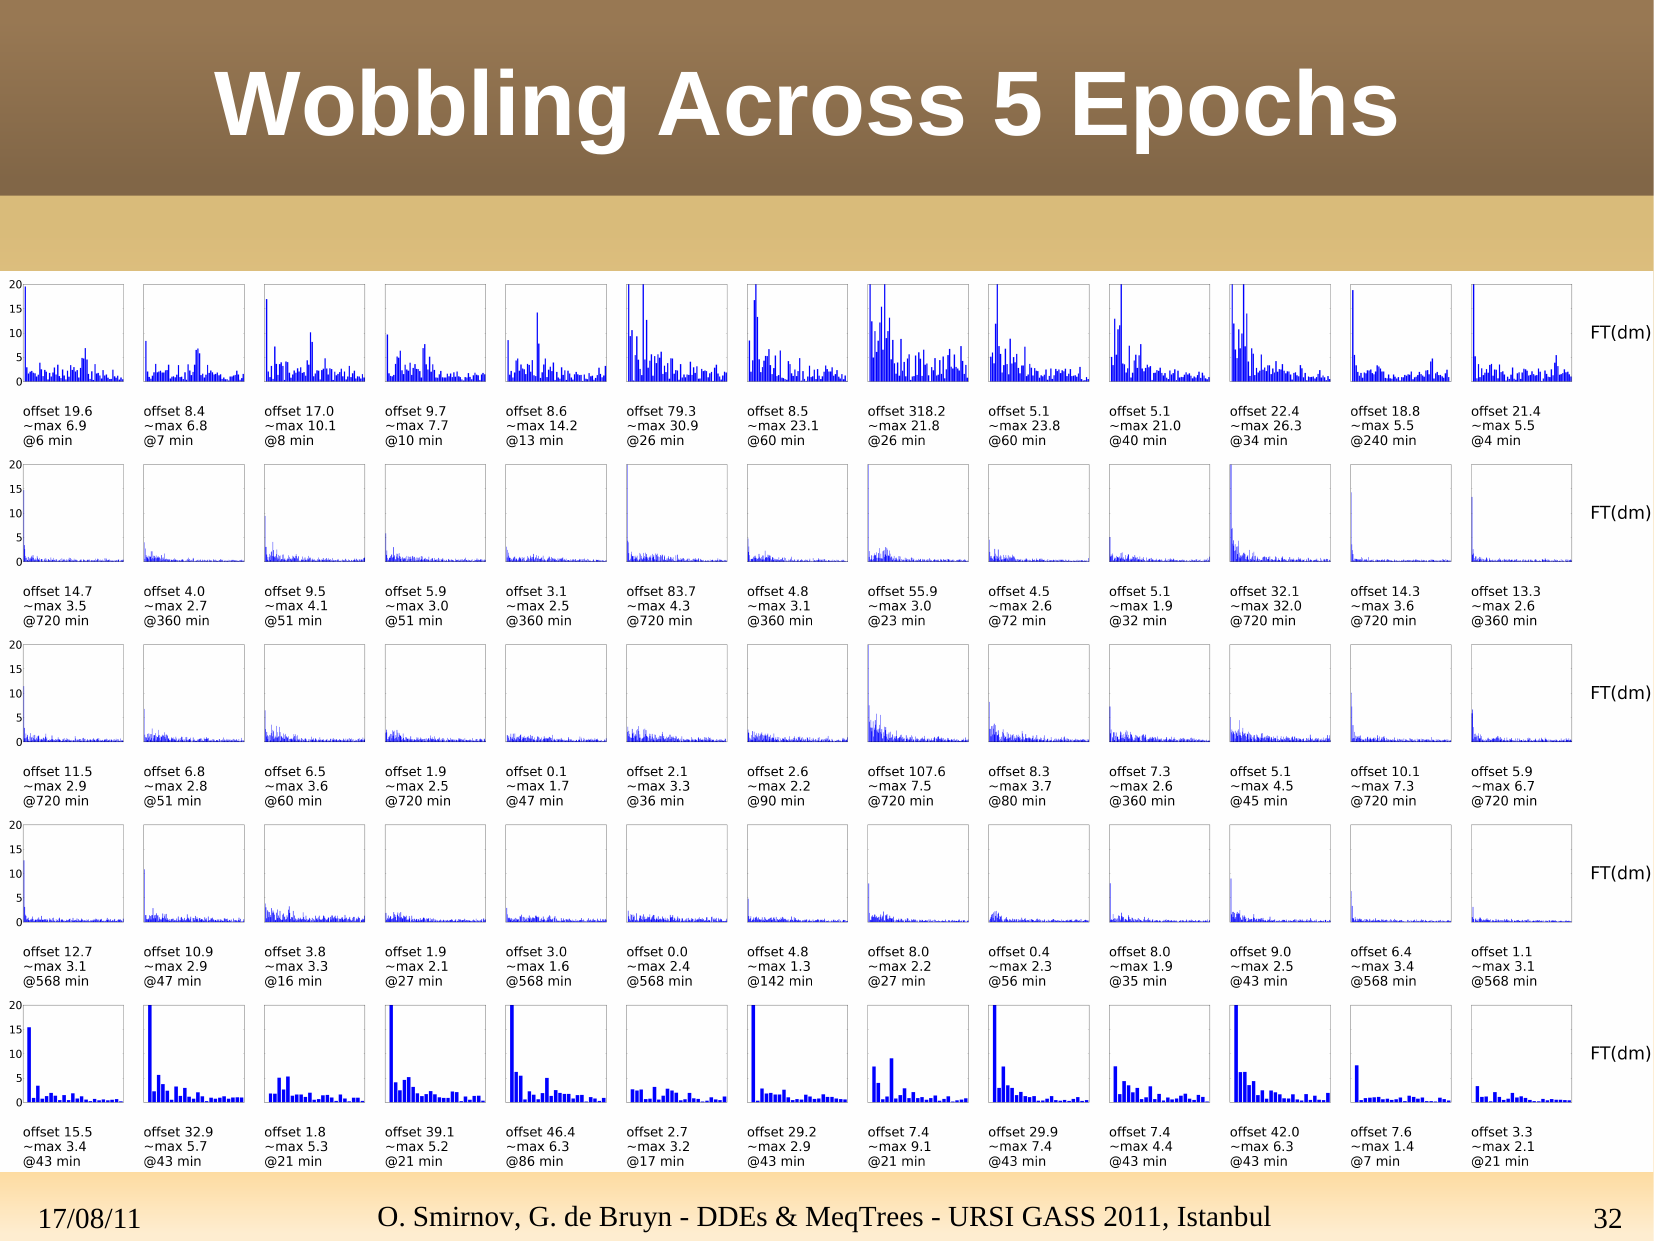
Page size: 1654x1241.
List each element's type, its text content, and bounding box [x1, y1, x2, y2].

title Wobbling Across 5 Epochs [76, 7, 1565, 200]
picture [0, 0, 1654, 1241]
